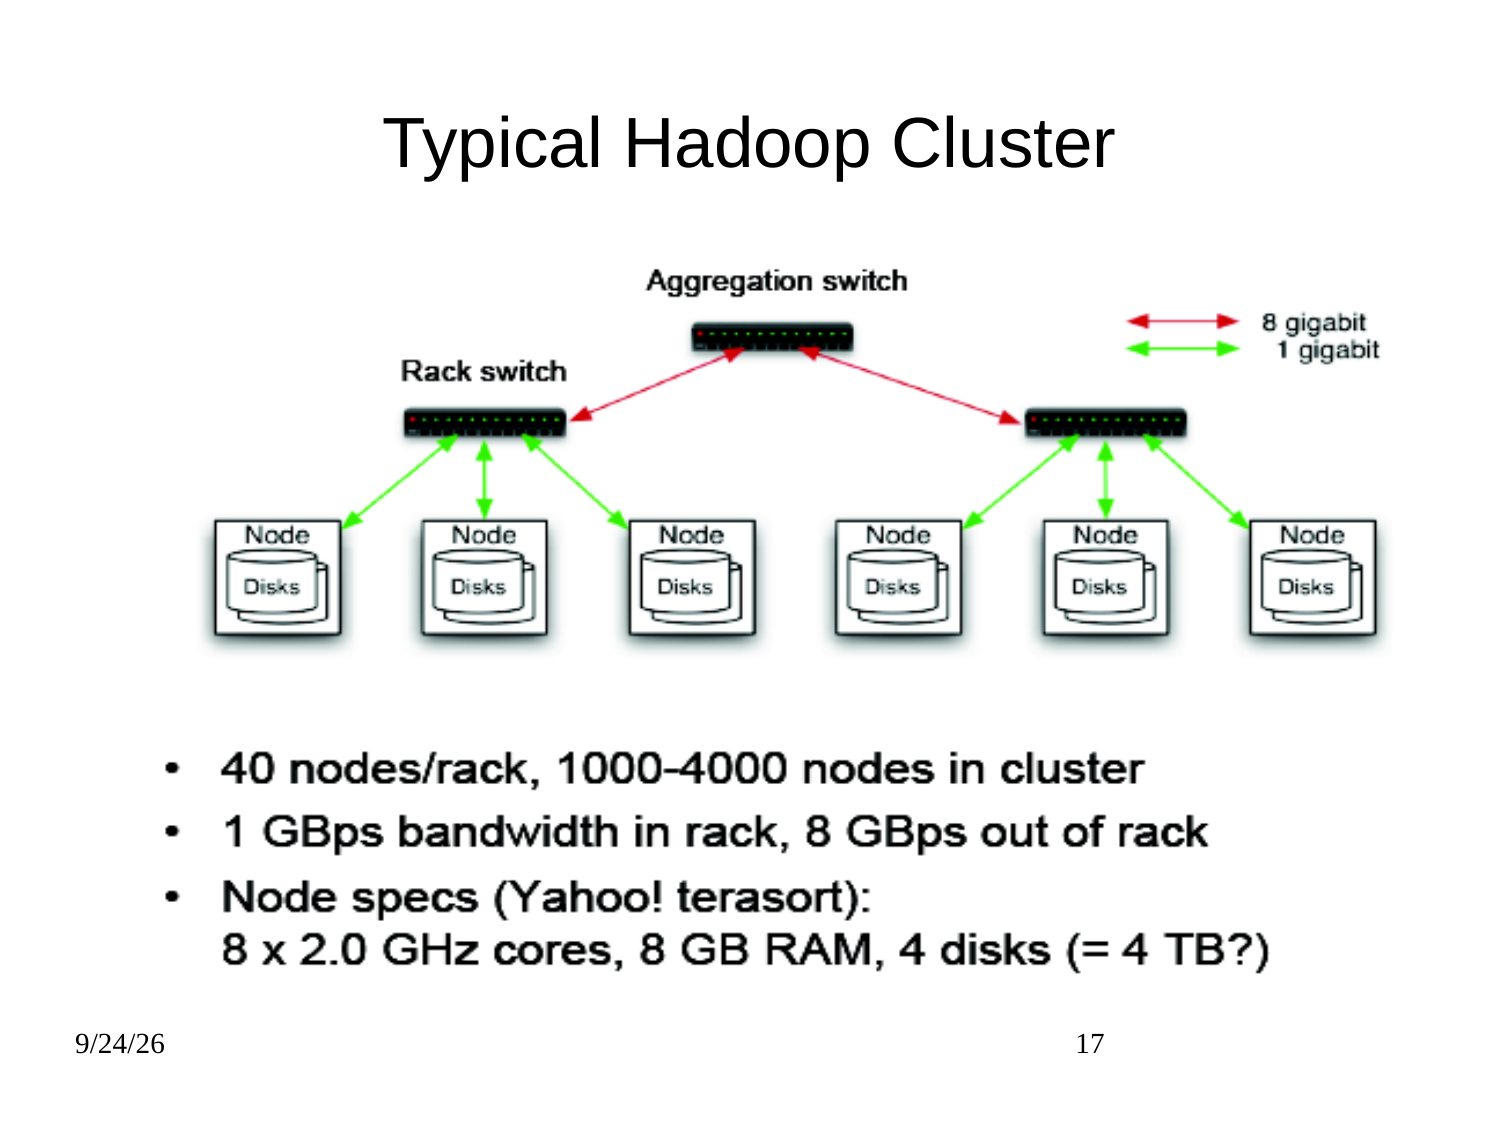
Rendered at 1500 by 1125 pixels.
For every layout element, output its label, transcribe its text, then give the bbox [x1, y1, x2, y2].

picture [90, 232, 1456, 1020]
title Typical Hadoop Cluster [75, 44, 1425, 233]
text_box 8/10/2023 [75, 1024, 425, 1103]
text_box [1075, 1024, 1425, 1103]
